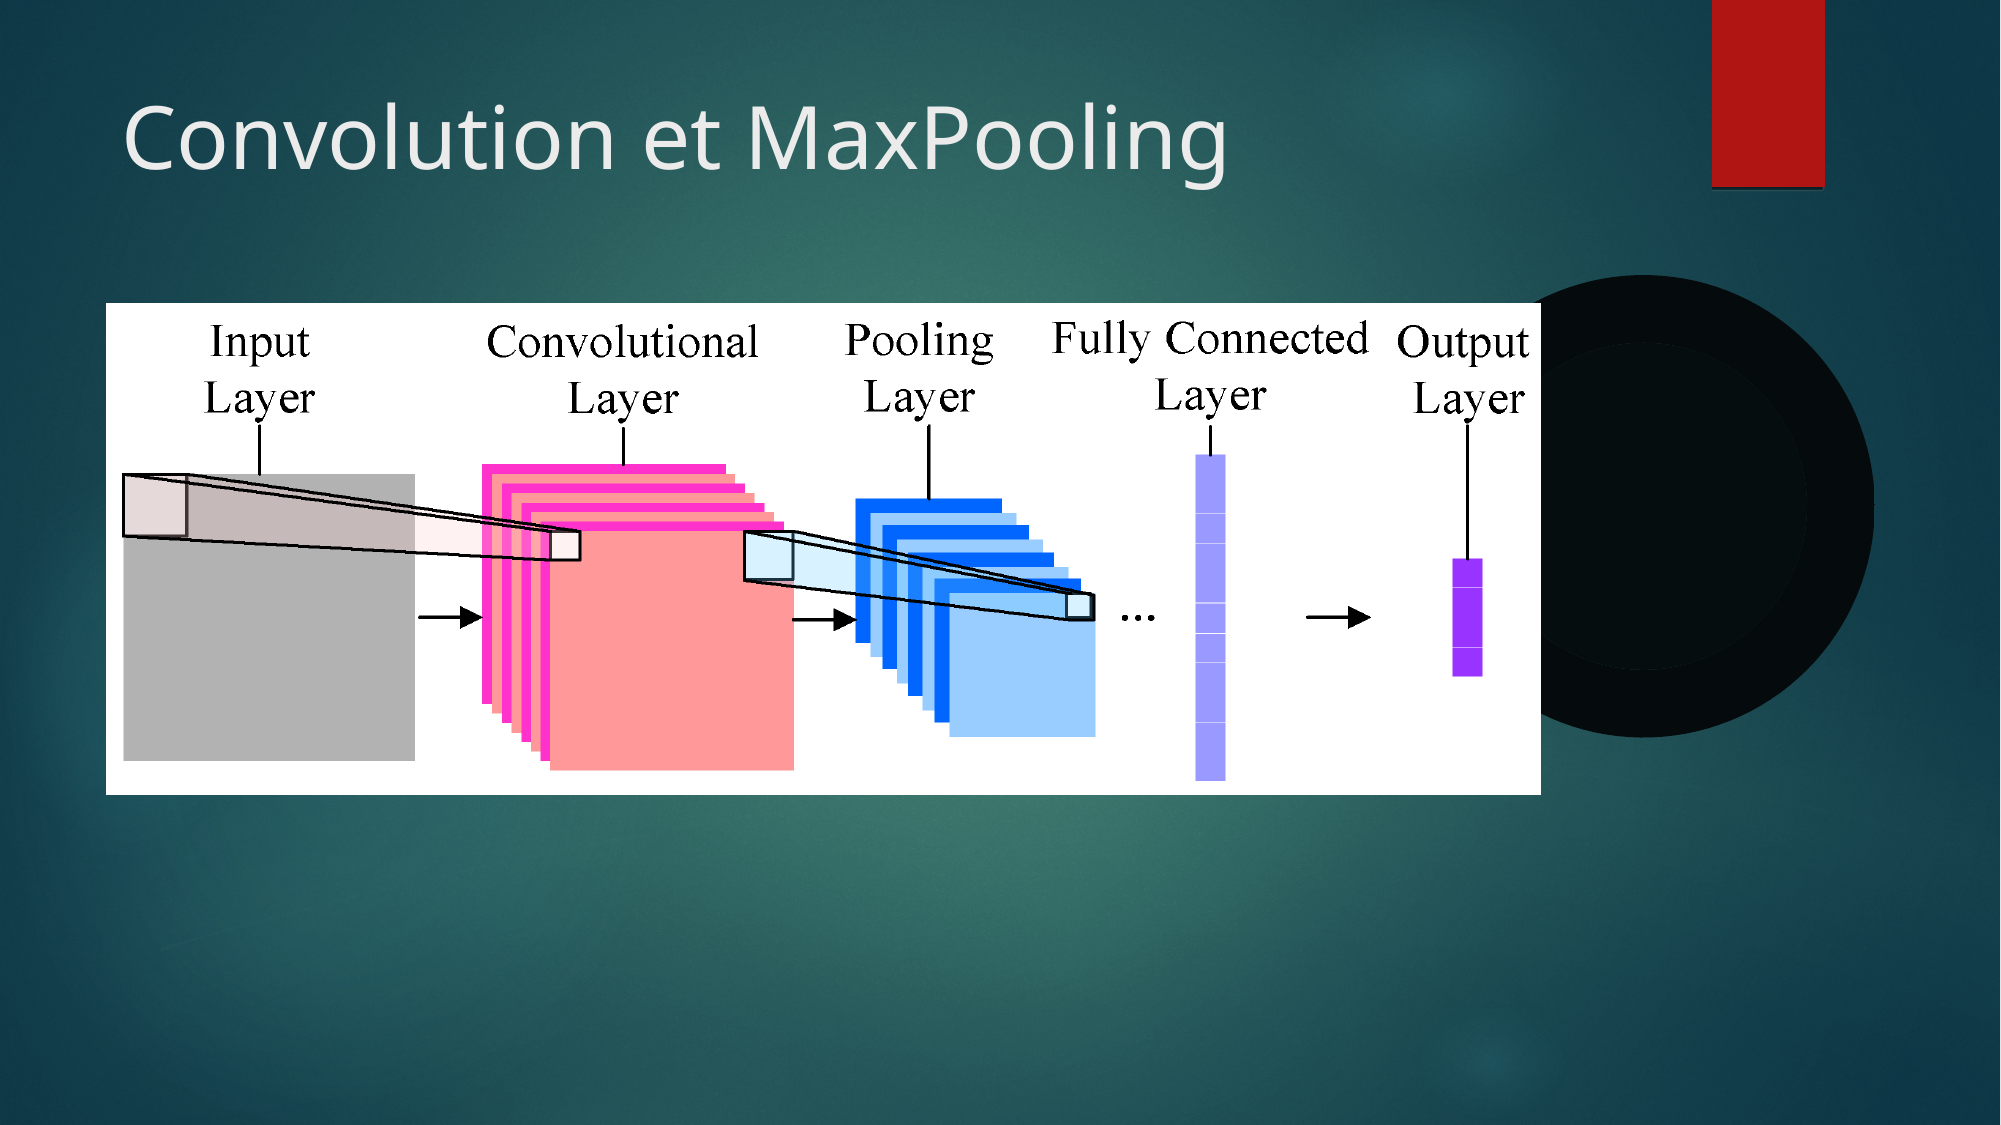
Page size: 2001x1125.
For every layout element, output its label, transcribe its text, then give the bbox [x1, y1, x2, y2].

picture [106, 304, 1541, 795]
title Convolution et MaxPooling [106, 74, 1649, 305]
